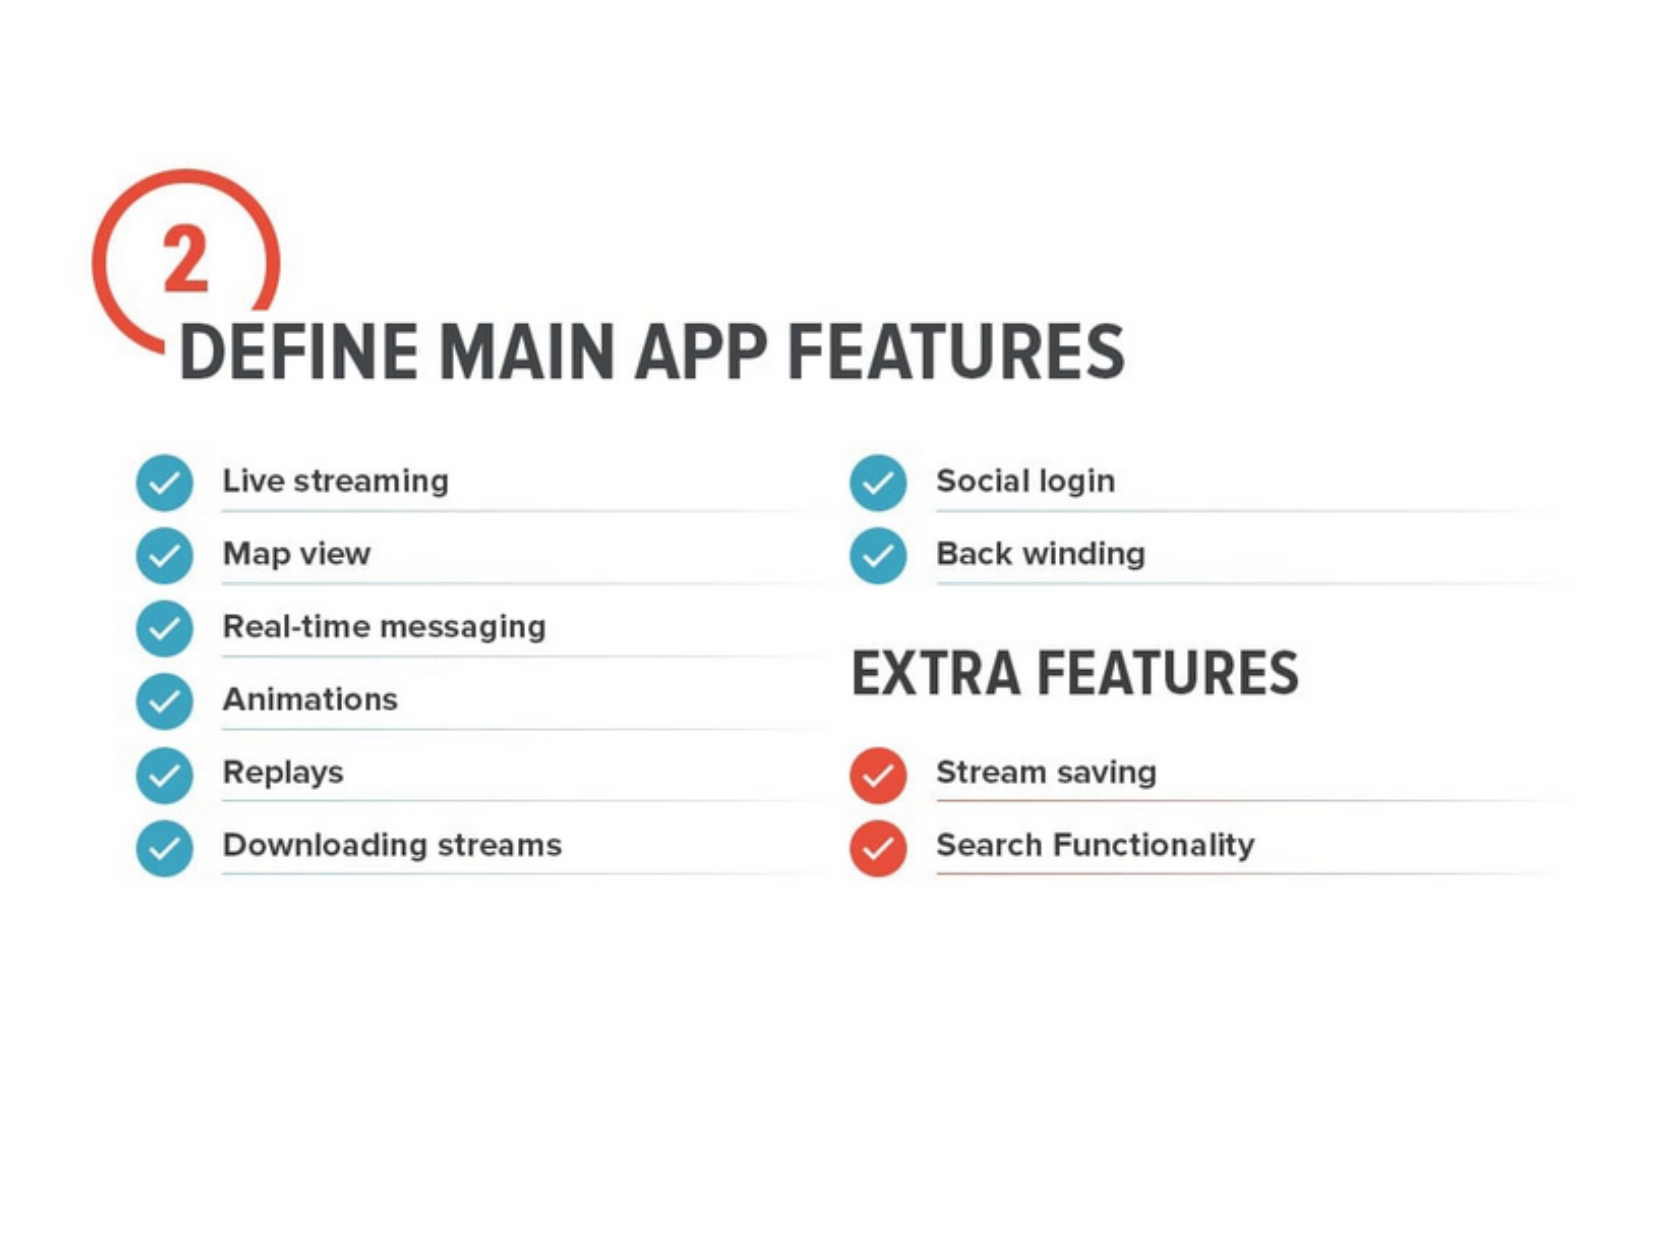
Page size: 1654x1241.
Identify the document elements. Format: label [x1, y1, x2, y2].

picture [41, 153, 1595, 910]
